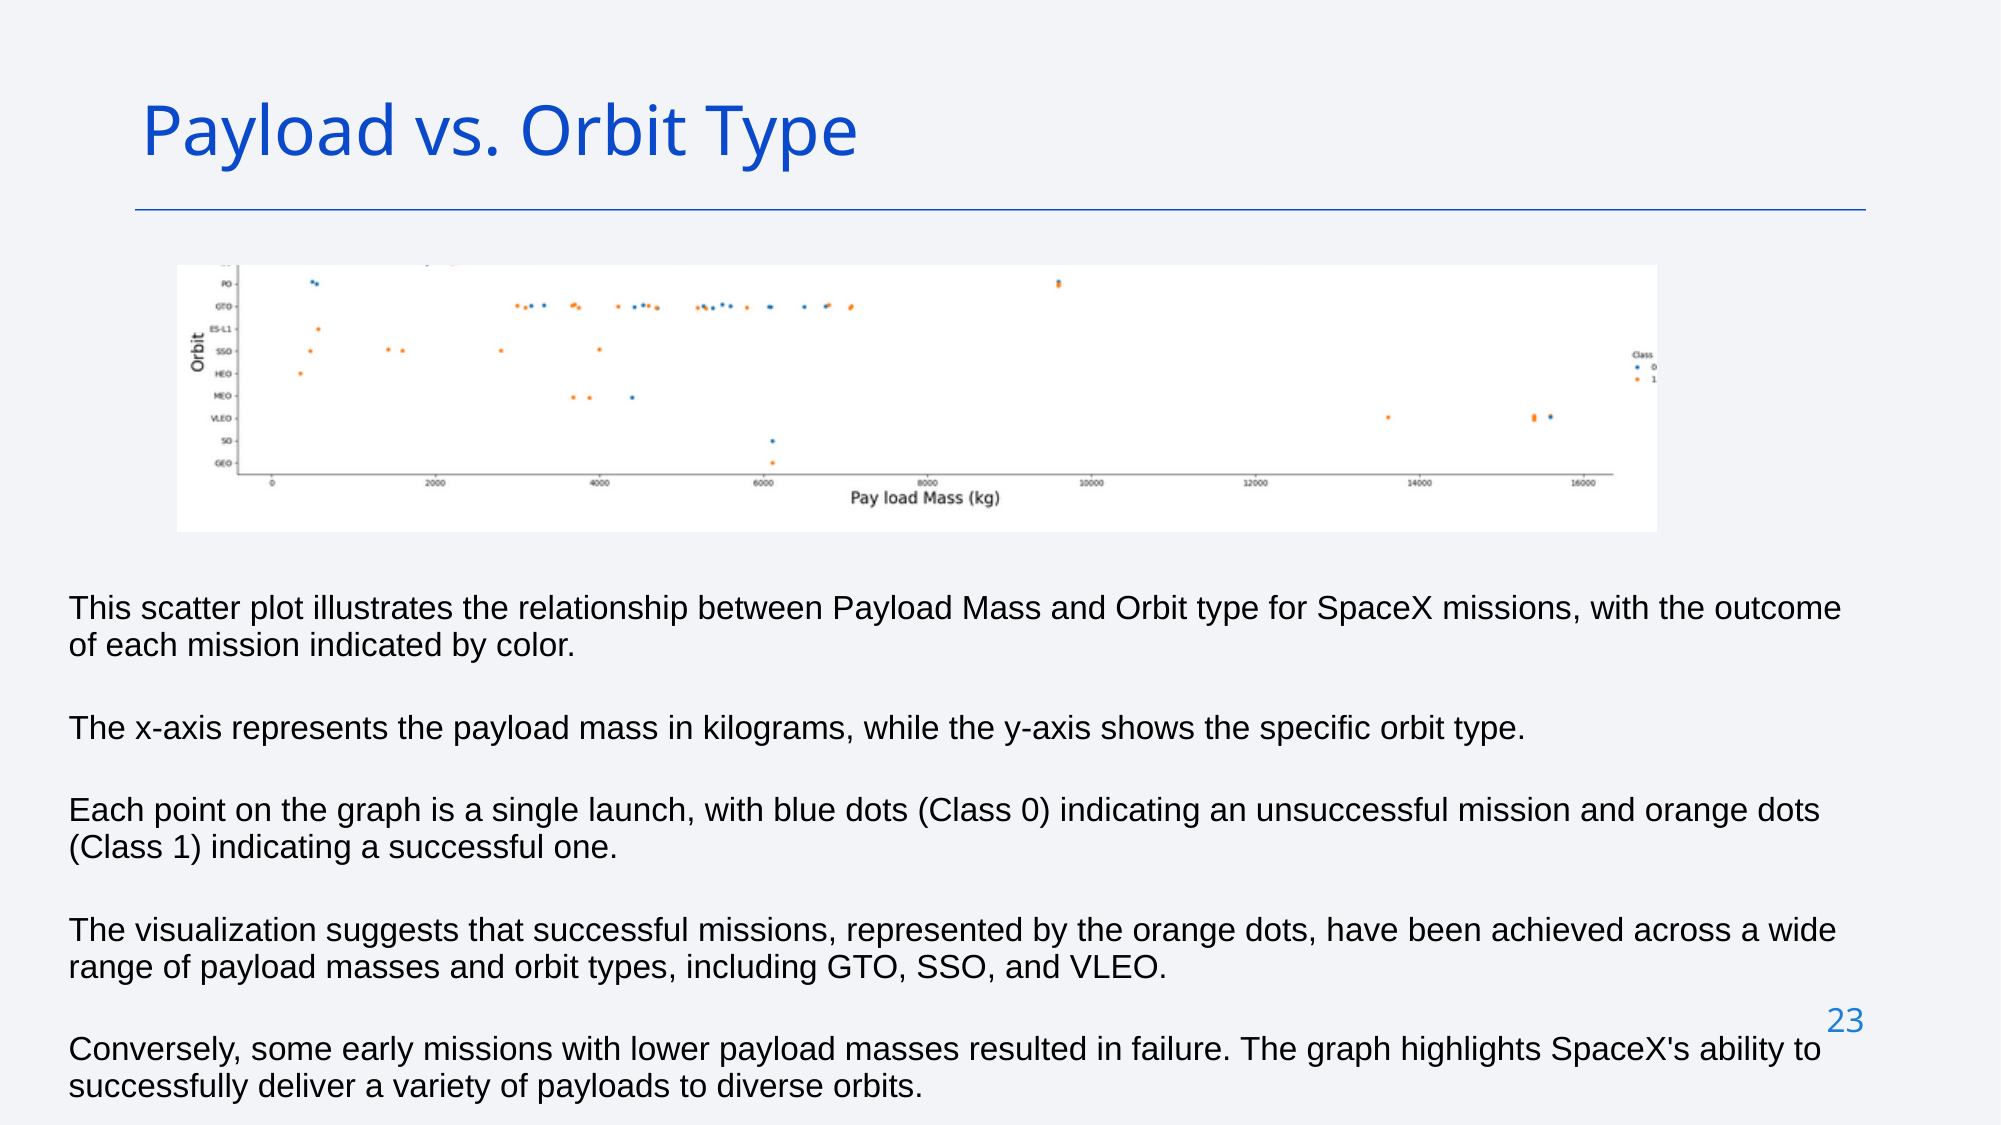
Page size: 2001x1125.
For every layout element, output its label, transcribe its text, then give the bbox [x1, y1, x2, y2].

text_box This scatter plot illustrates the relationship between Payload Mass and Orbit type for SpaceX missions, with the outcome of each mission indicated by color. The x-axis represents the payload mass in kilograms, while the y-axis shows the specific orbit type. Each point on the graph is a single launch, with blue dots (Class 0) indicating an unsuccessful mission and orange dots (Class 1) indicating a successful one. The visualization suggests that successful missions, represented by the orange dots, have been achieved across a wide range of payload masses and orbit types, including GTO, SSO, and VLEO. Conversely, some early missions with lower payload masses resulted in failure. The graph highlights SpaceX's ability to successfully deliver a variety of payloads to diverse orbits. [54, 582, 1890, 1113]
picture [0, 0, 2001, 1125]
text_box Payload vs. Orbit Type [126, 88, 1852, 179]
